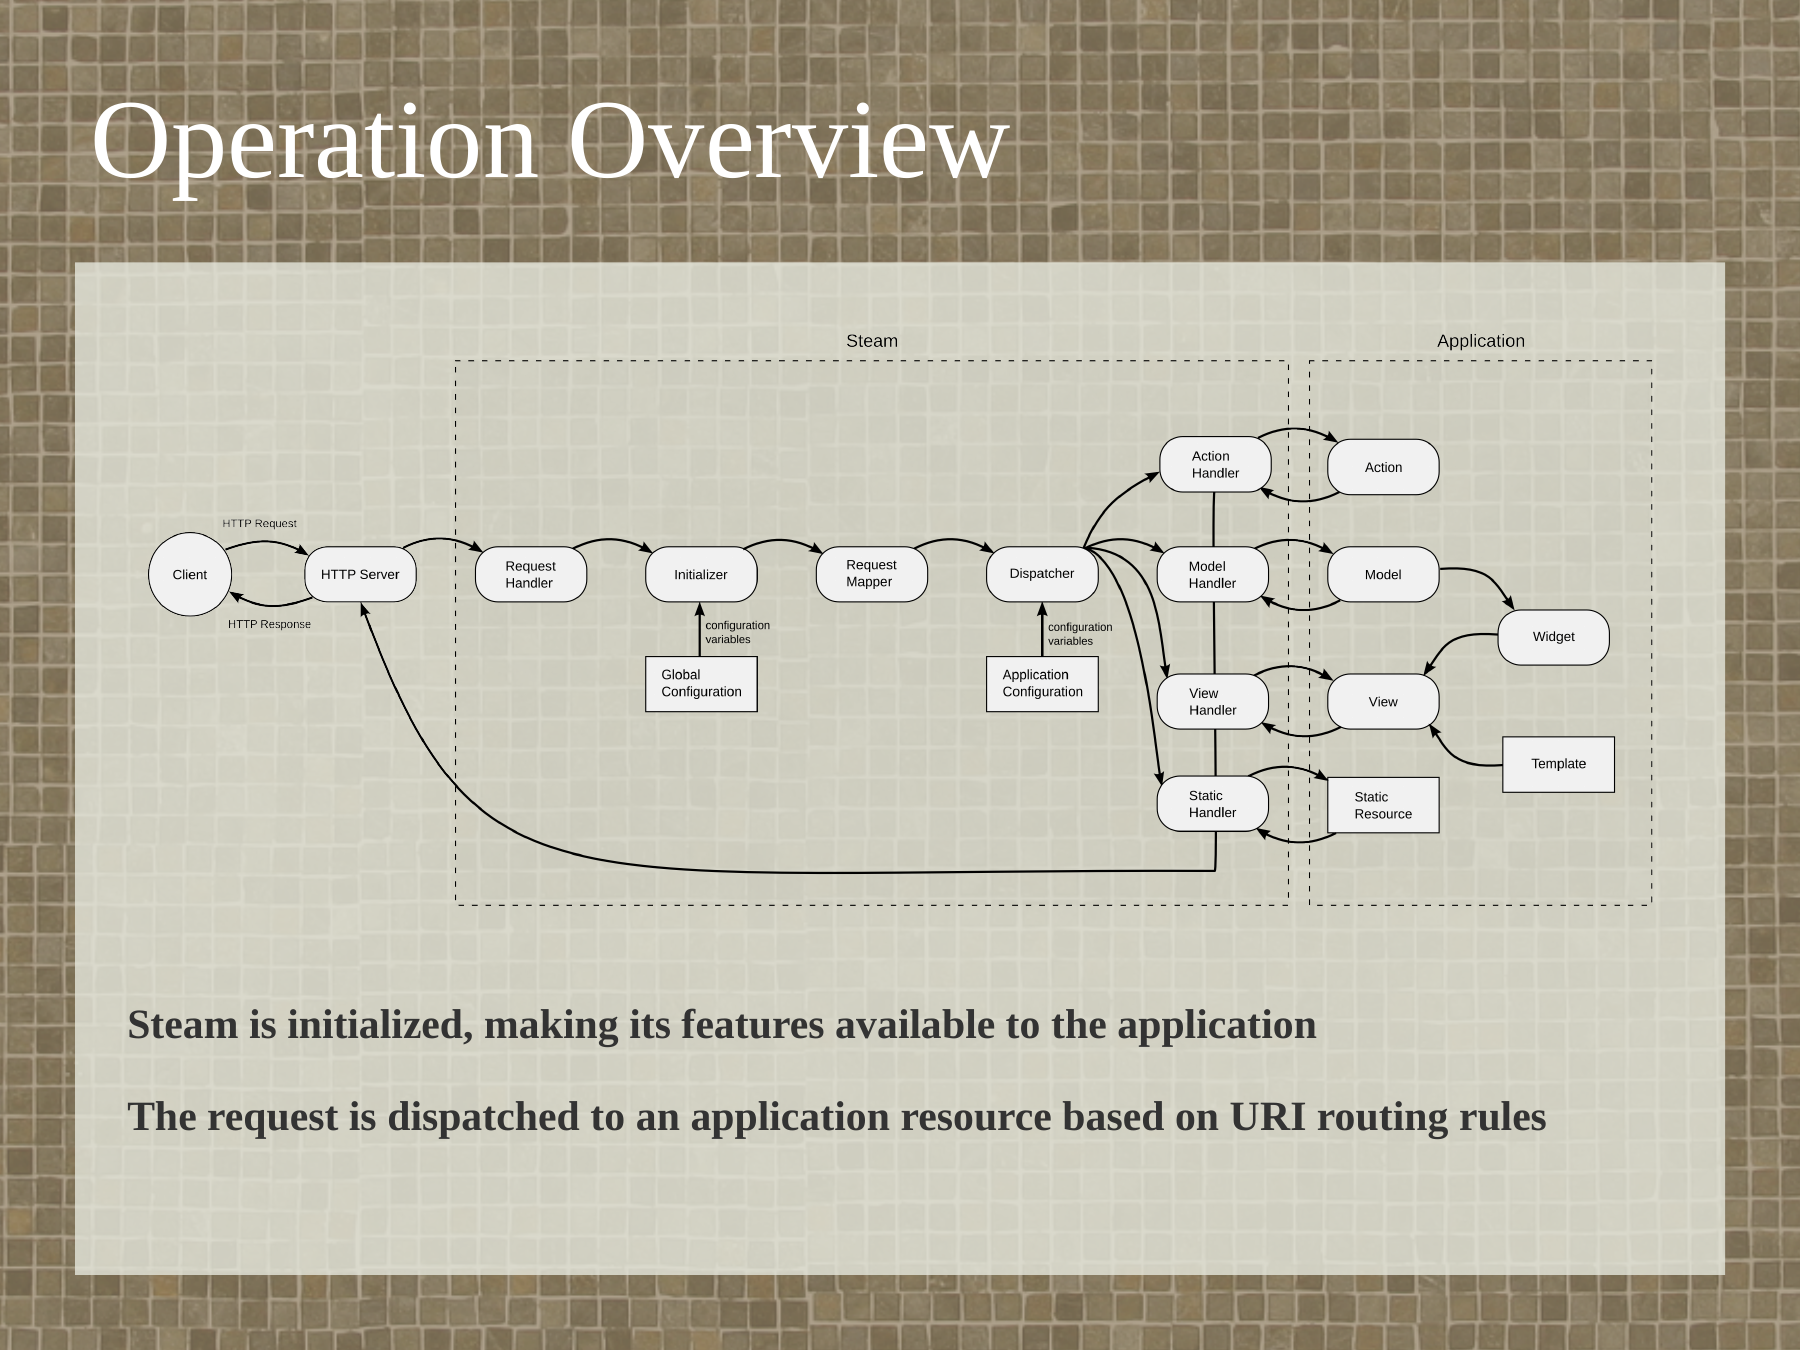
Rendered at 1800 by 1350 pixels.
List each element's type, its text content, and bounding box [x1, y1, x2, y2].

picture [112, 307, 1688, 923]
text_box Steam is initialized, making its features available to the application The request is dispatched to an application resource based on URI routing rules [112, 923, 1688, 1198]
text_box [0, 0, 1800, 1350]
title Operation Overview [89, 53, 1710, 226]
text_box Steam is initialized, making its features available to the application The request is dispatched to an application resource based on URI routing rules [112, 300, 1688, 307]
